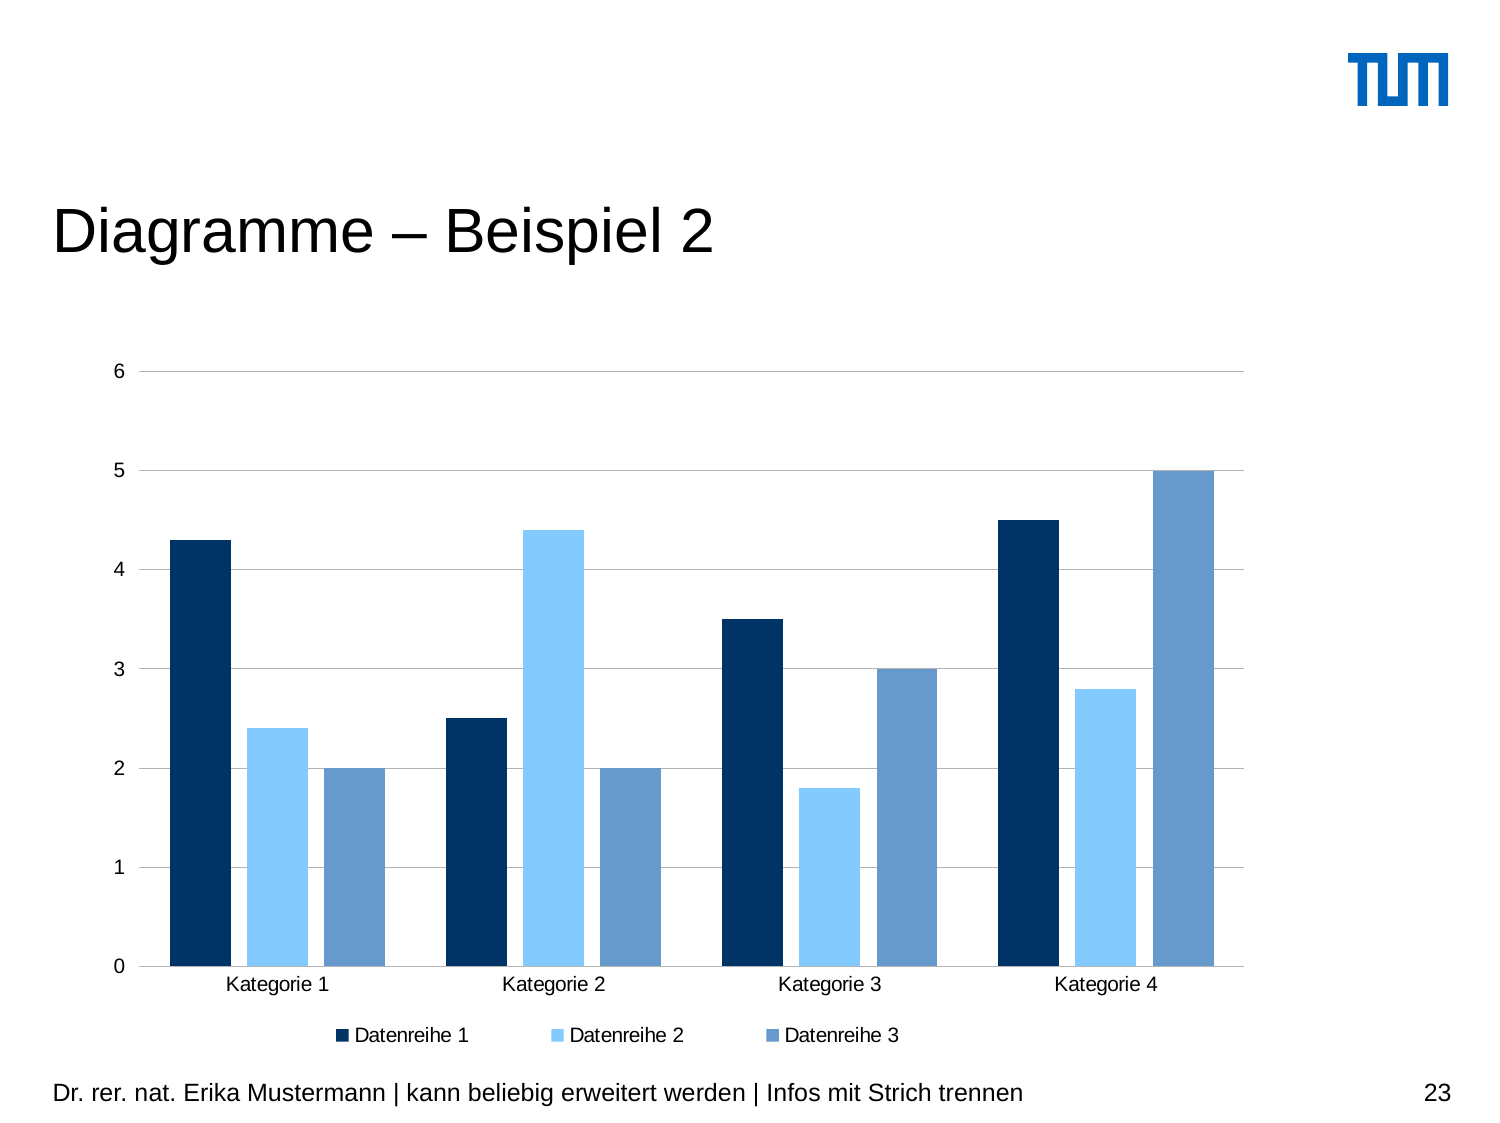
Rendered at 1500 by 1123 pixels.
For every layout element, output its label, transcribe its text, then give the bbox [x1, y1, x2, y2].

title Diagramme – Beispiel 2 [52, 195, 1453, 266]
chart [59, 289, 1459, 1063]
